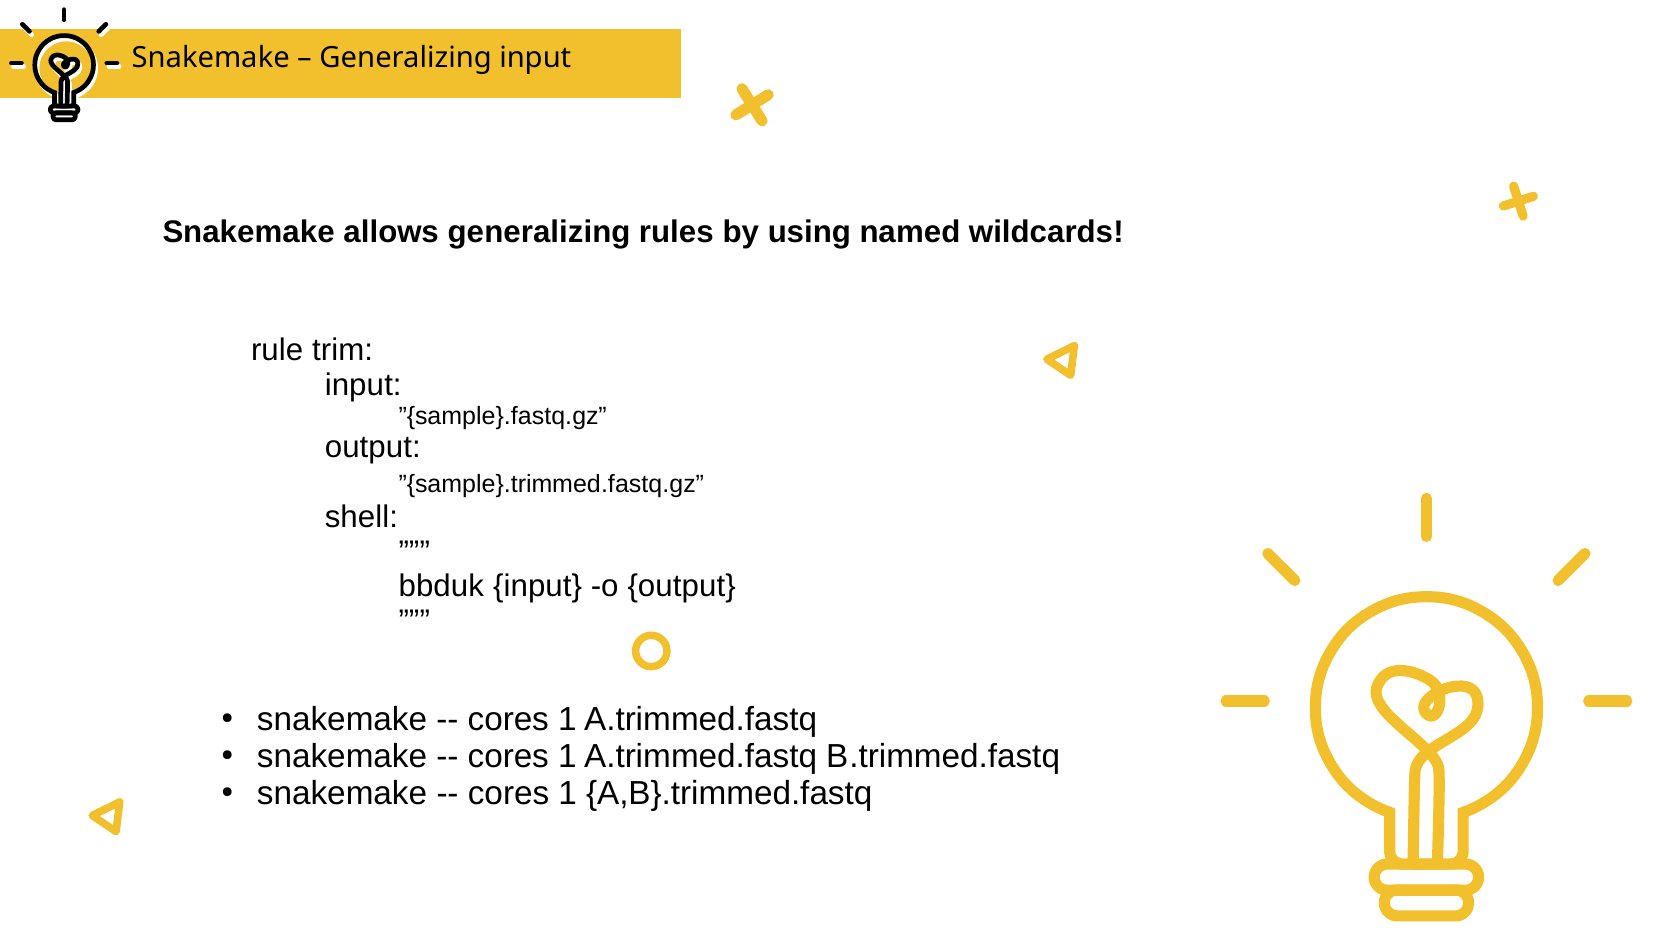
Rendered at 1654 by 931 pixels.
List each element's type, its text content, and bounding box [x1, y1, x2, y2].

text_box snakemake -- cores 1 A.trimmed.fastq snakemake -- cores 1 A.trimmed.fastq B.trimmed.fastq snakemake -- cores 1 {A,B}.trimmed.fastq [206, 656, 1300, 857]
title Snakemake – Generalizing input [131, 16, 578, 97]
text_box Snakemake allows generalizing rules by using named wildcards! [147, 206, 1270, 266]
text_box rule trim: input: ”{sample}.fastq.gz” output: ”{sample}.trimmed.fastq.gz” shell: ””” bbduk {input} -o {output} ””” [236, 324, 1034, 646]
